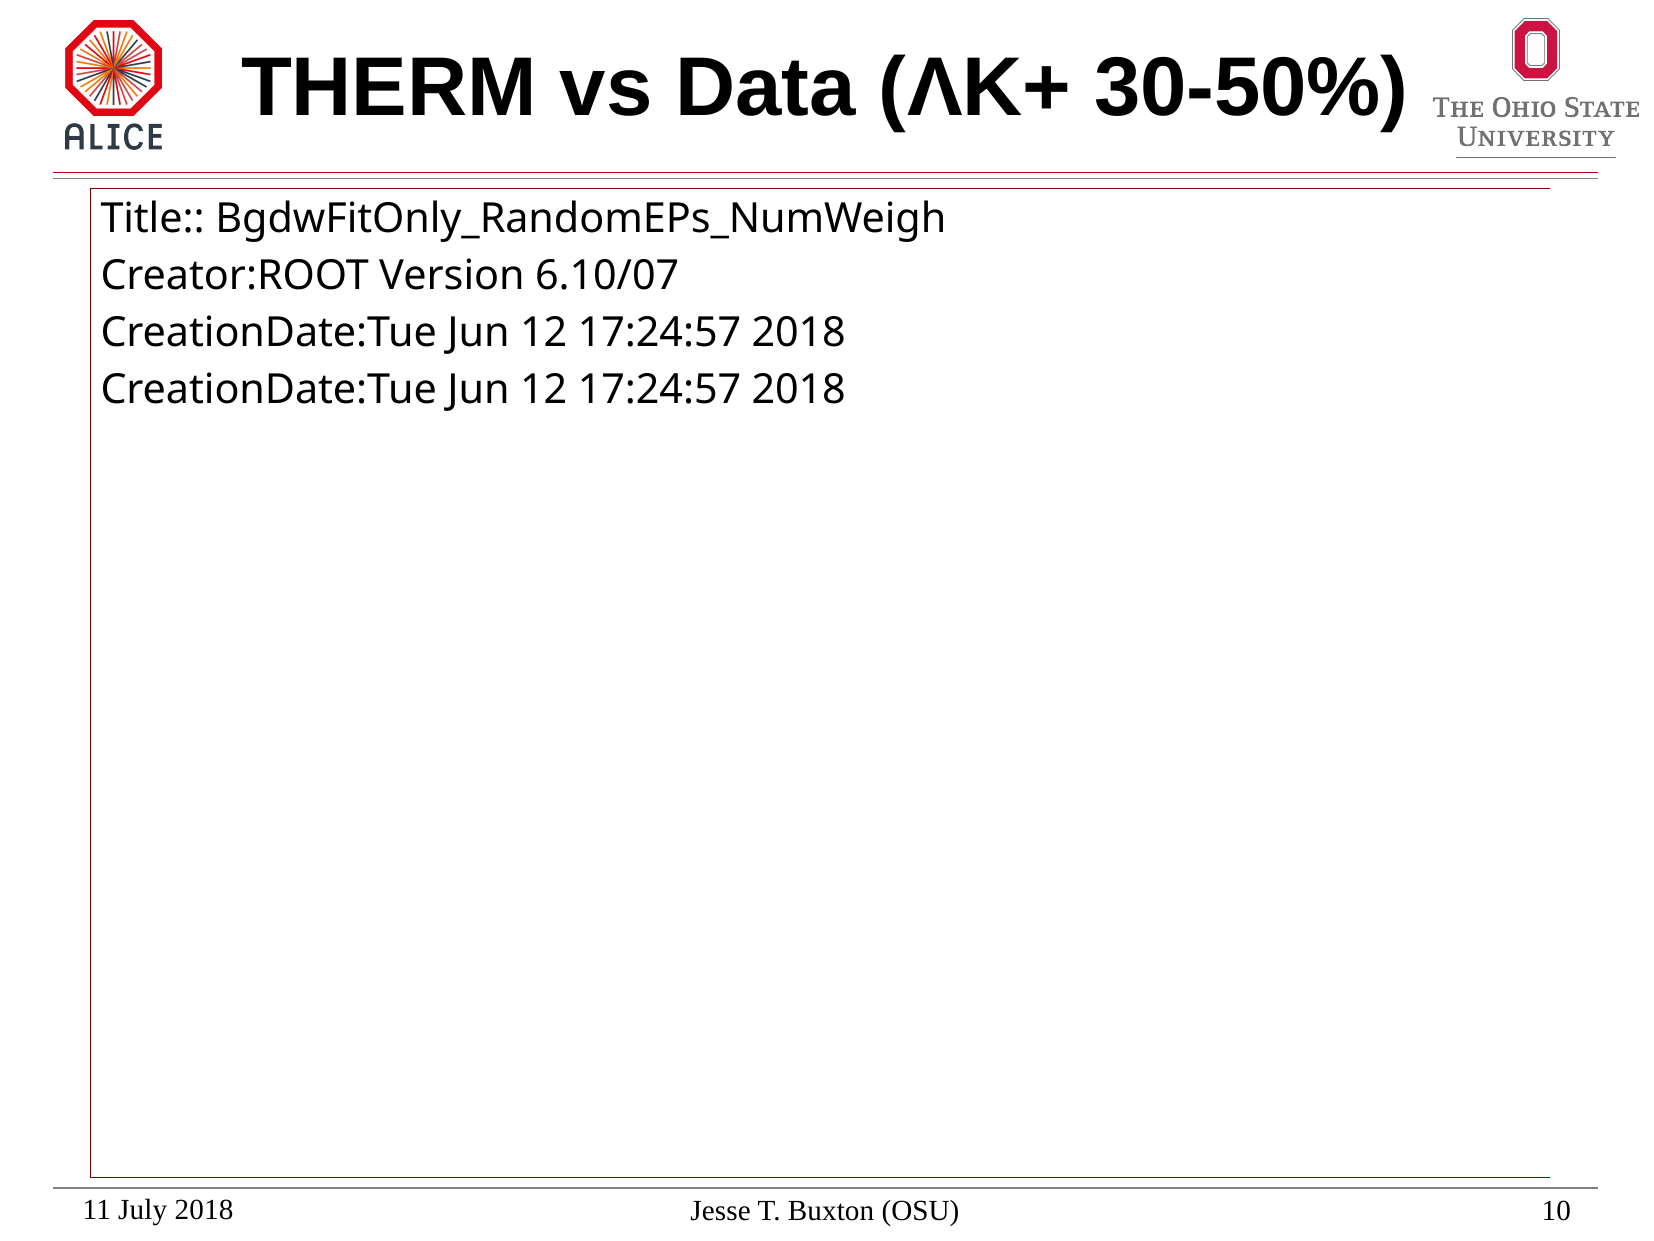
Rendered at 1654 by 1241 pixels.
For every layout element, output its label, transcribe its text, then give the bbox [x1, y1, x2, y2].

title THERM vs Data (ΛK+ 30-50%) [137, 1, 1513, 172]
picture [65, 20, 137, 150]
picture [87, 185, 1550, 1178]
picture [1513, 5, 1642, 171]
